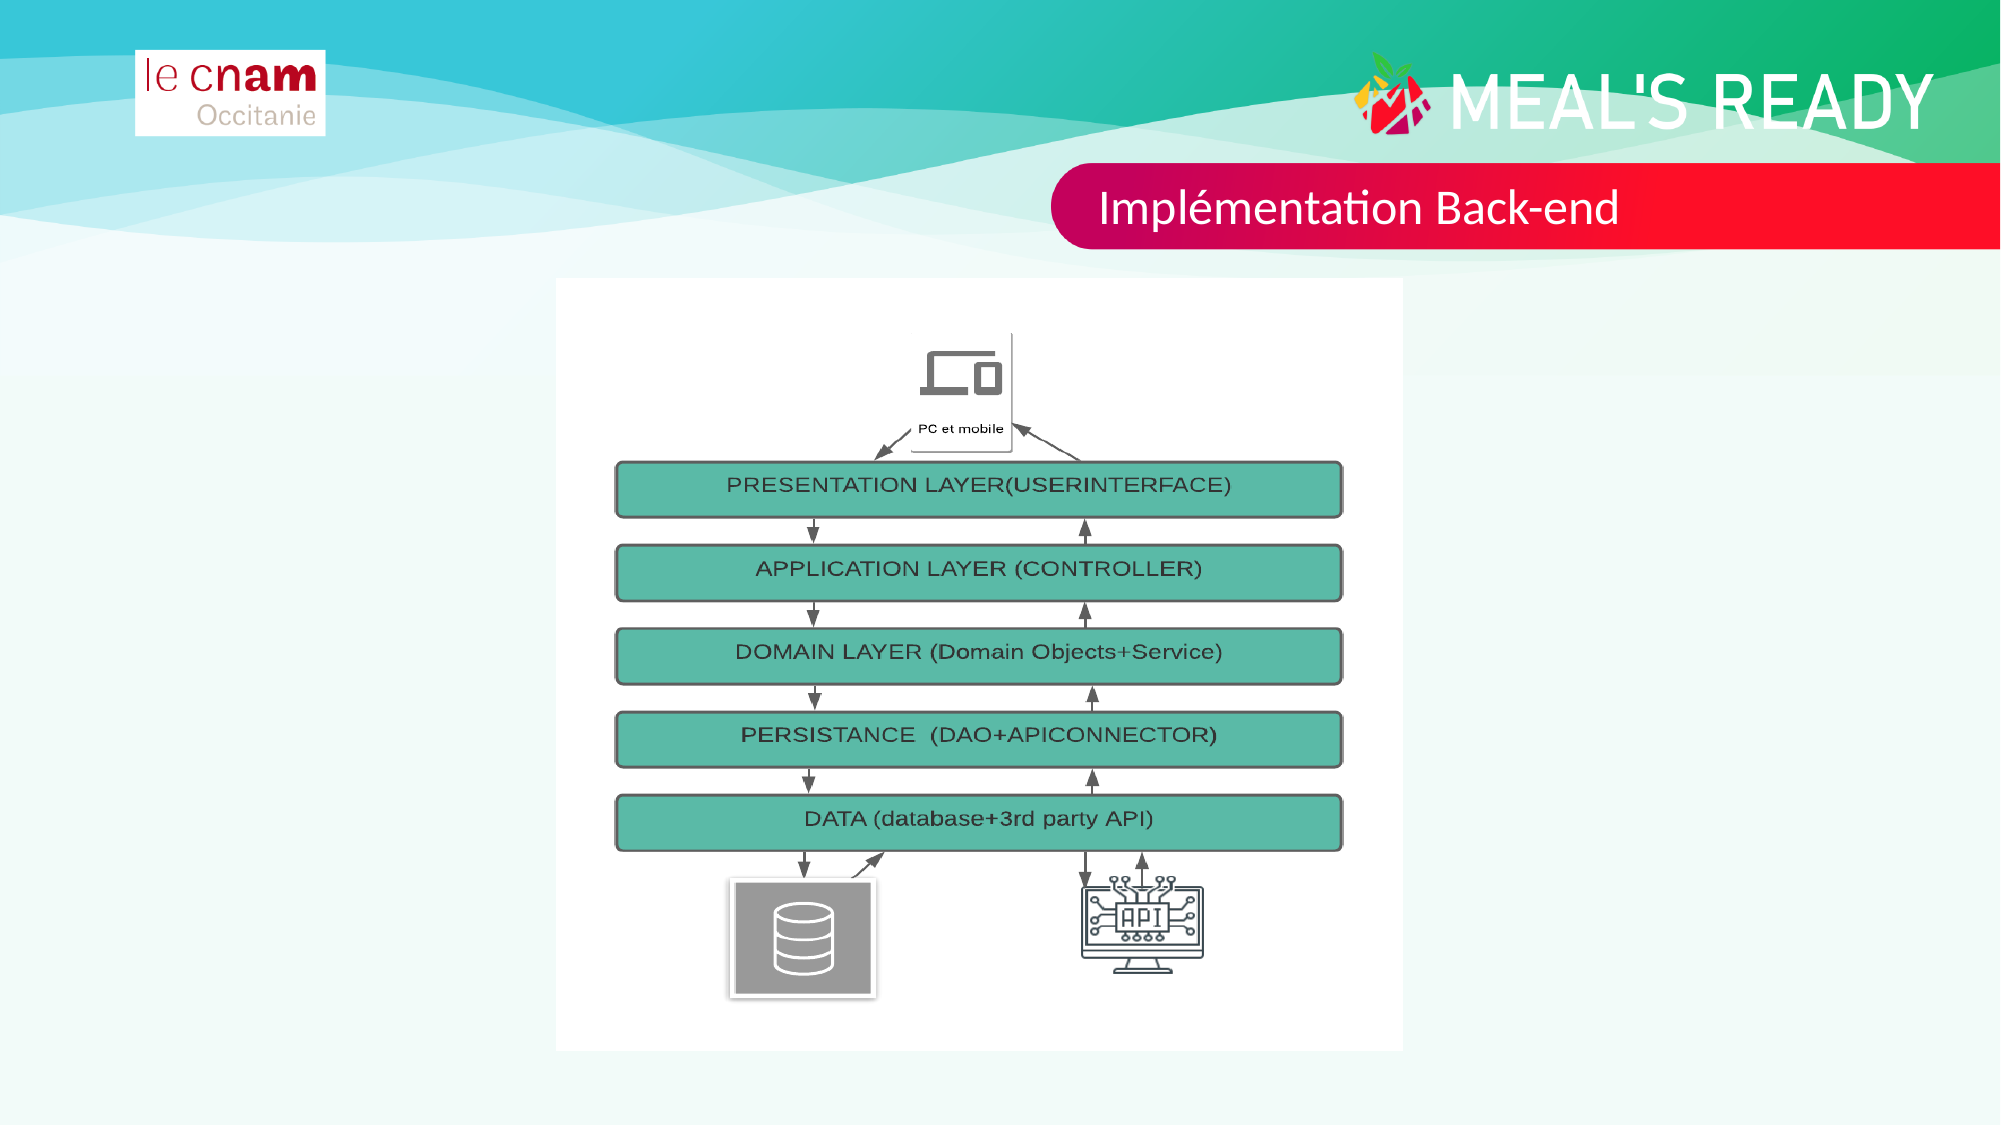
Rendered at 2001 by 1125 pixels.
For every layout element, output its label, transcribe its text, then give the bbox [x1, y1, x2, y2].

picture [0, 0, 2000, 1125]
text_box Implémentation Back-end [1083, 173, 2000, 244]
